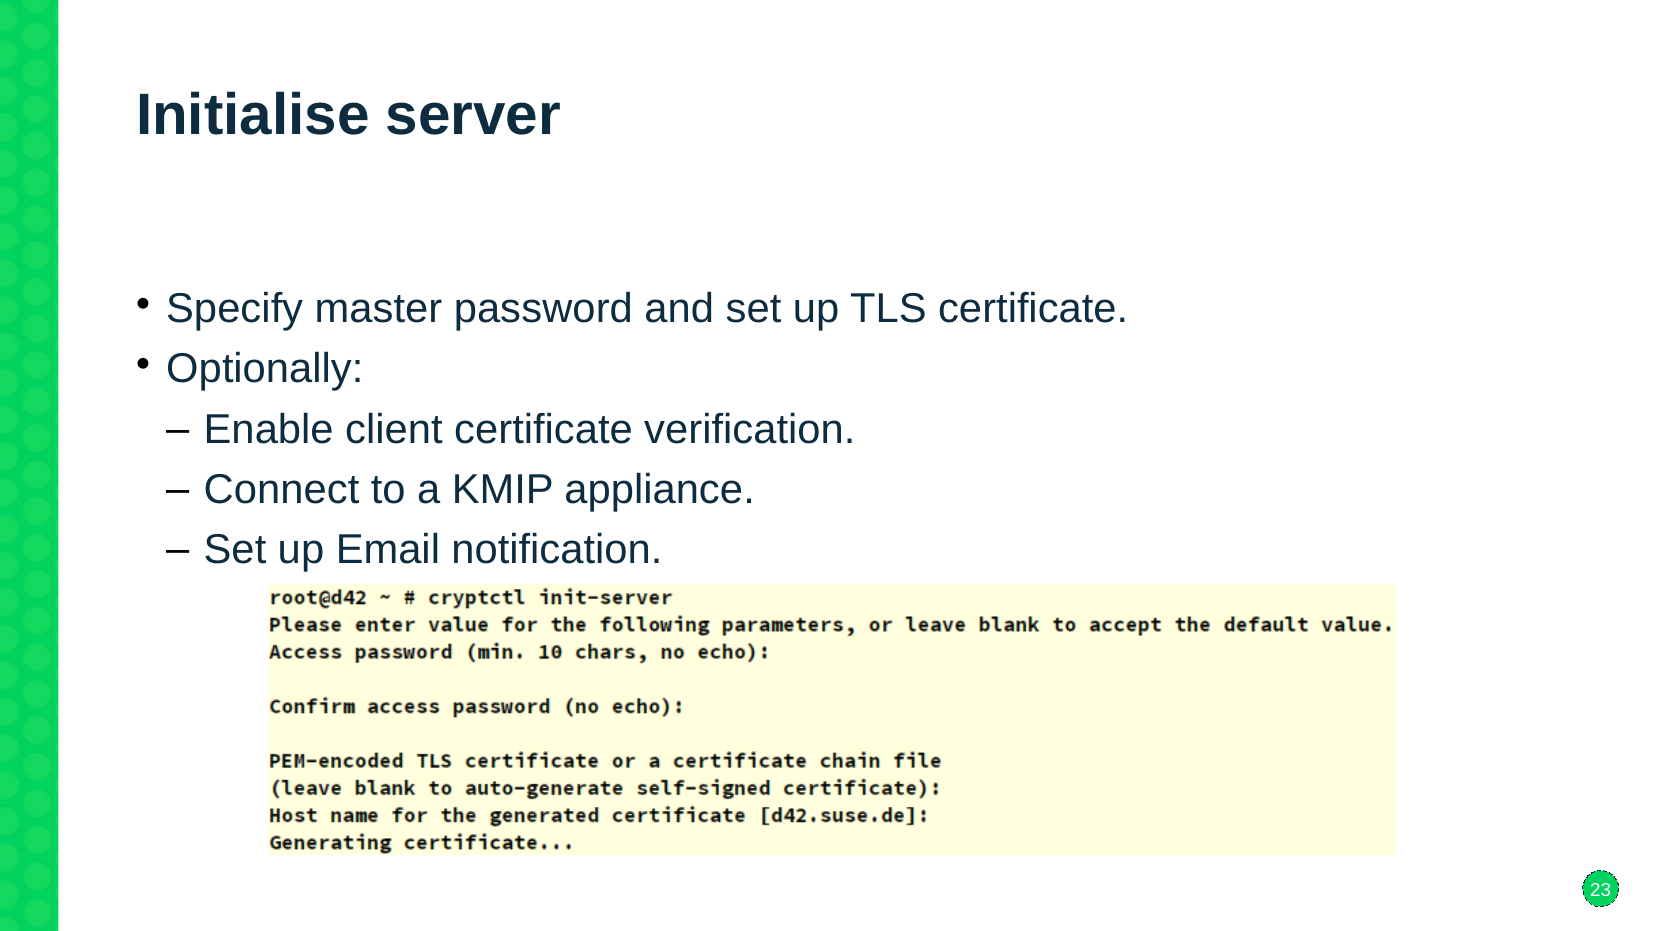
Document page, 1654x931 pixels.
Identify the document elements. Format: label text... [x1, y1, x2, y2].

list Specify master password and set up TLS certificate. Optionally: Enable client certificate verification. Connect to a KMIP appliance. Set up Email notification. [121, 217, 1531, 826]
title Initialise server [121, 37, 1531, 193]
picture [269, 584, 1396, 856]
picture [0, 0, 76, 931]
